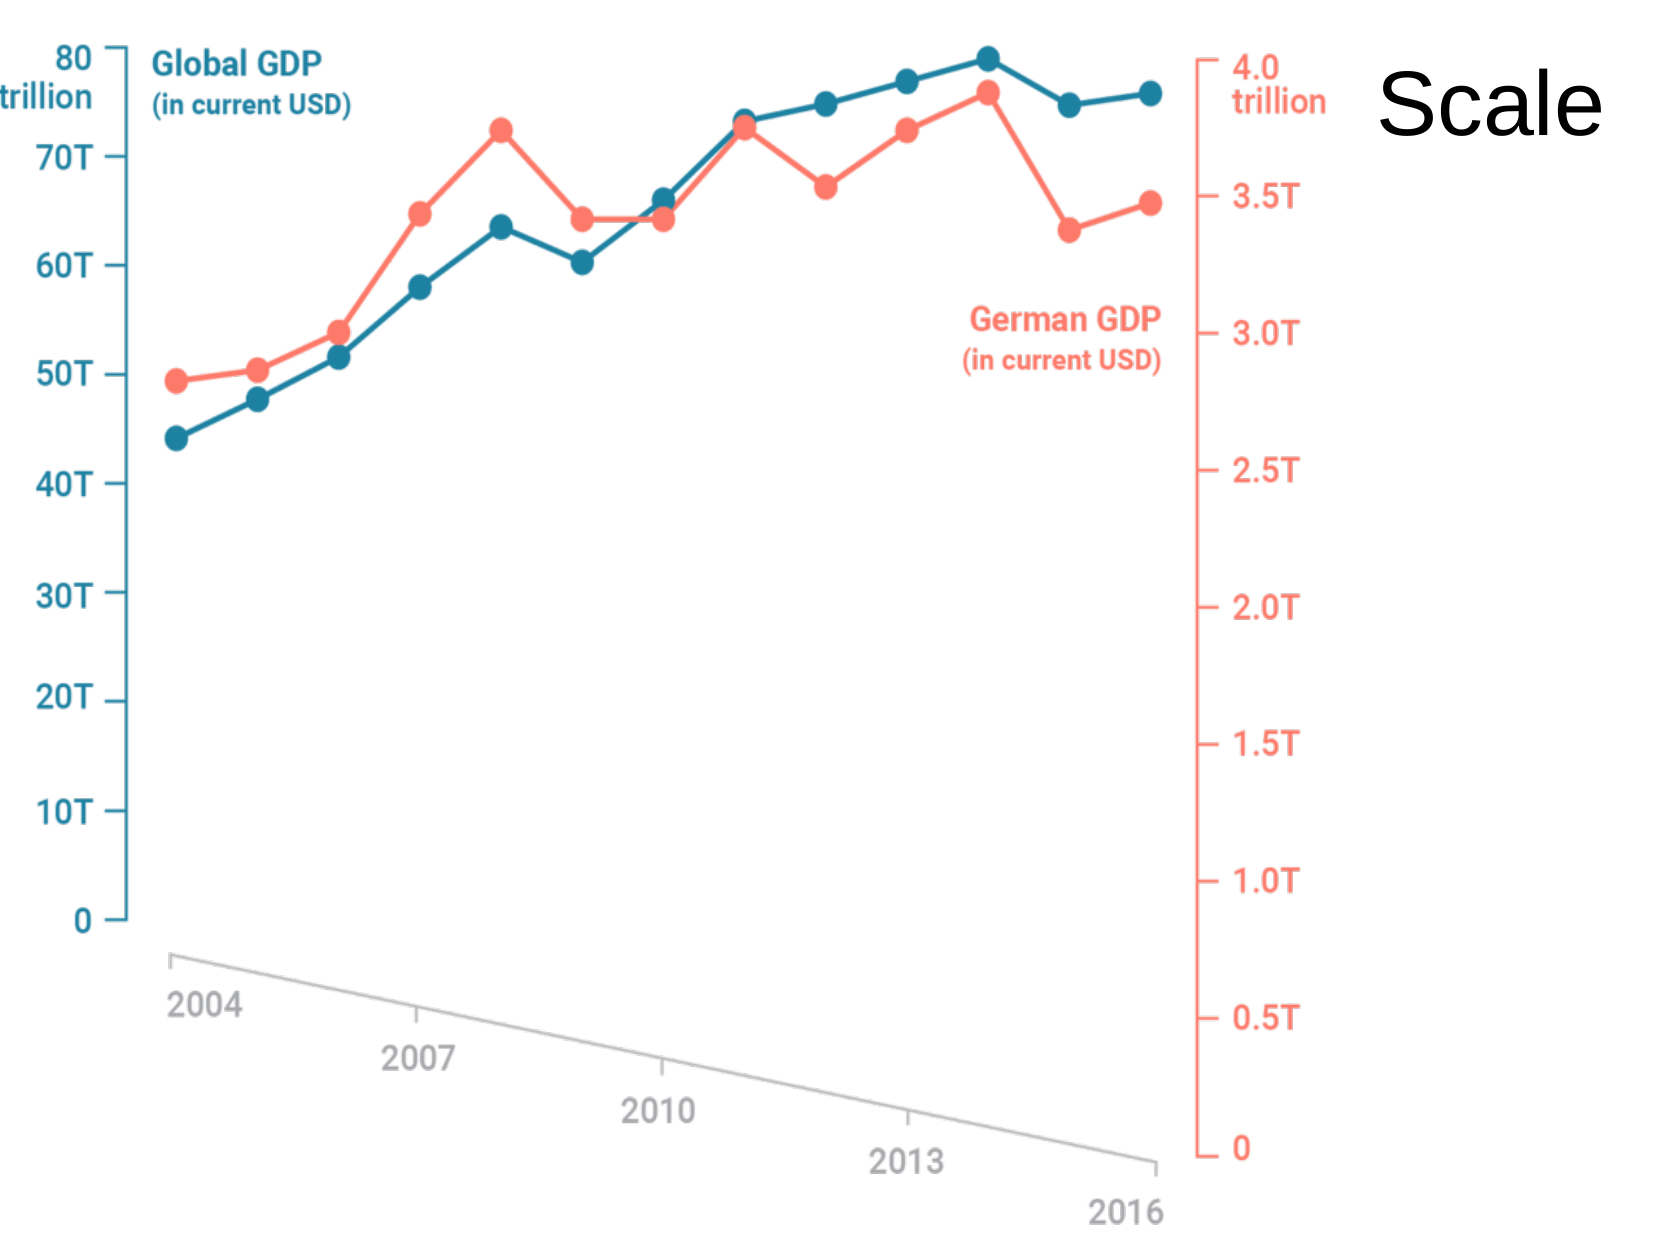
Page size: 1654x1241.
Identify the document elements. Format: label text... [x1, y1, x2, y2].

title Scale [746, 0, 1654, 208]
picture [0, 44, 1328, 1229]
